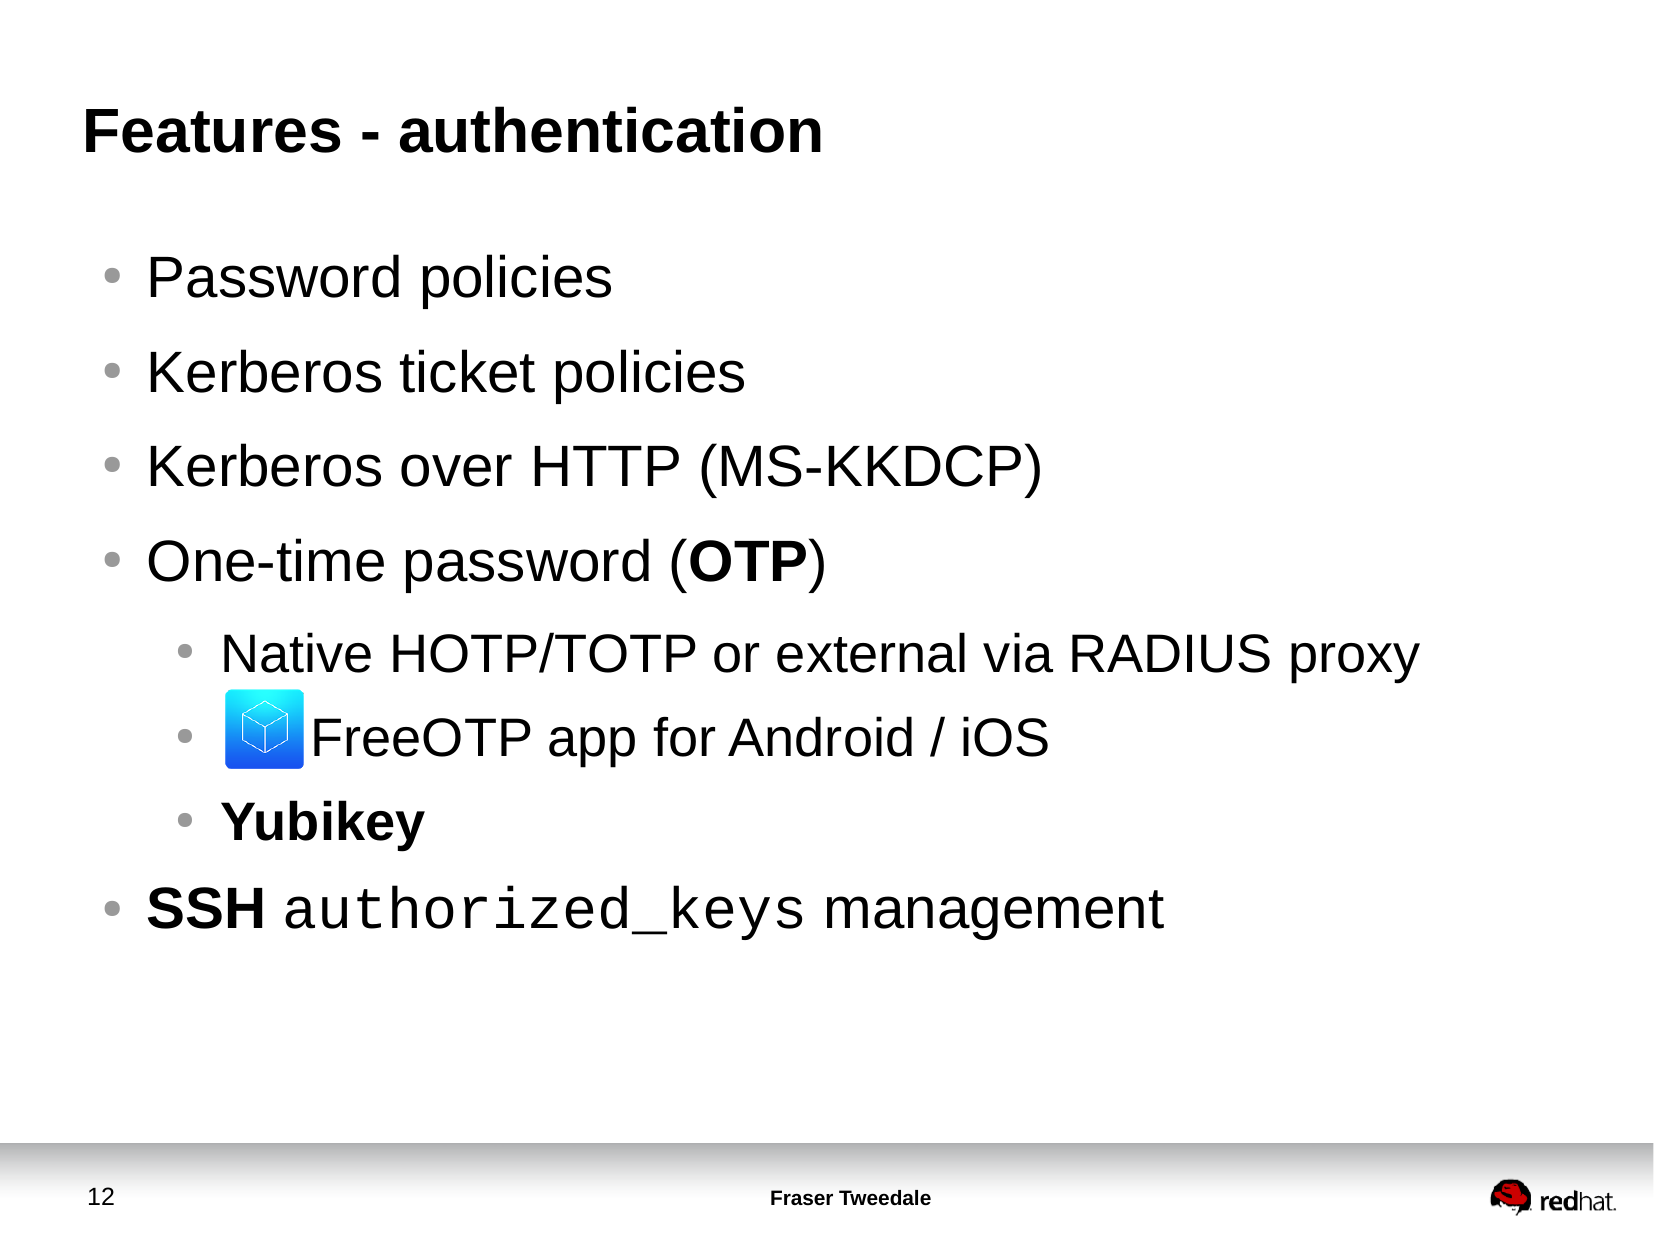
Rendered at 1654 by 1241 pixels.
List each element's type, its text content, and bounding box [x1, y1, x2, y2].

title Features - authentication [82, 37, 1571, 226]
picture [225, 689, 304, 769]
list Password policies Kerberos ticket policies Kerberos over HTTP (MS-KKDCP) One-time password (OTP) Native HOTP/TOTP or external via RADIUS proxy FreeOTP app for Android / iOS Yubikey SSH authorized_keys management [86, 244, 1576, 1039]
picture [0, 1143, 1654, 1241]
